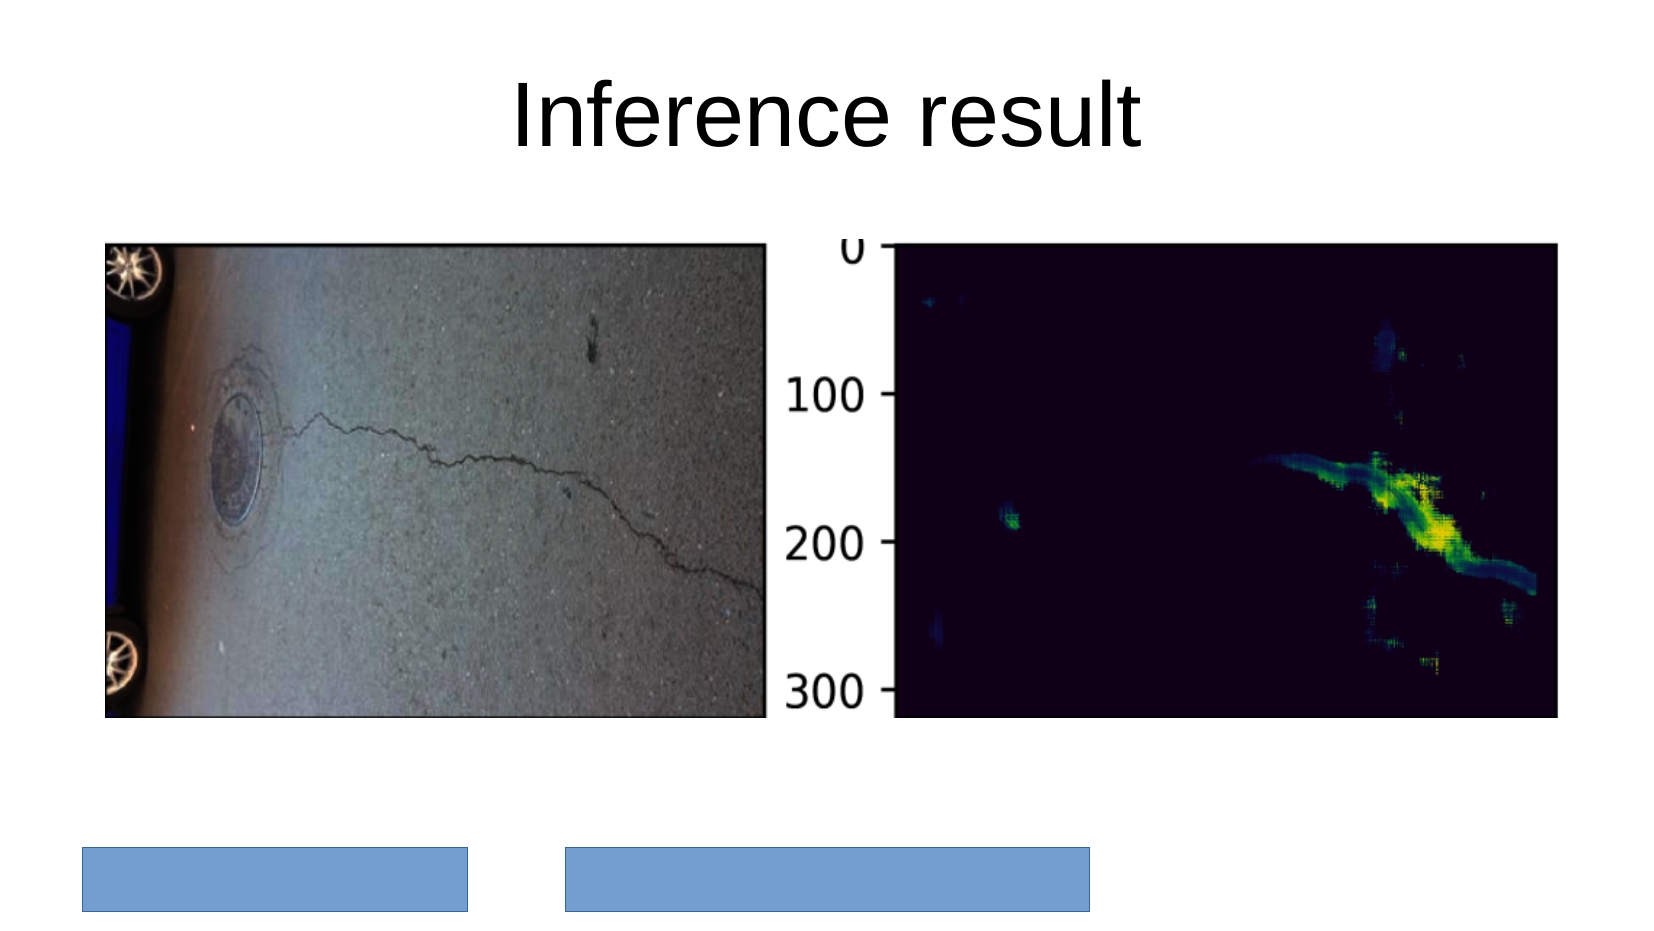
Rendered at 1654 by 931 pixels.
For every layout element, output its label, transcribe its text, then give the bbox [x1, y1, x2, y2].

picture [105, 239, 1561, 719]
title Inference result [82, 37, 1571, 193]
